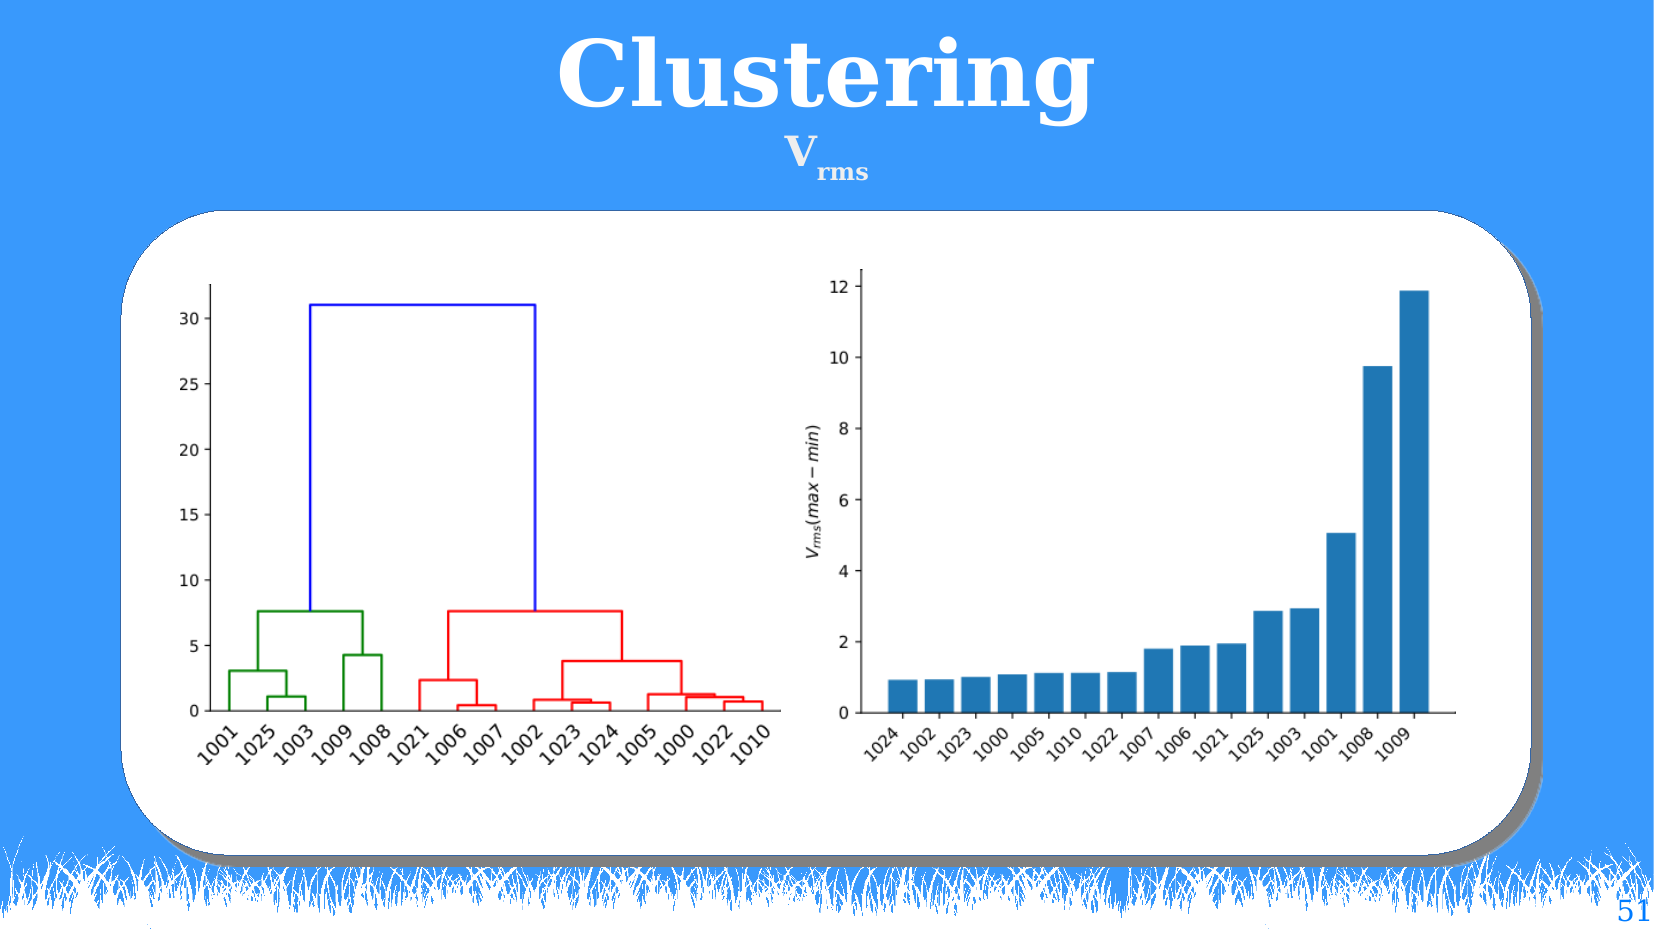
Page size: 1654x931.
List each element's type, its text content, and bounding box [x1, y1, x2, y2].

title Clustering Vrms [82, 19, 1571, 187]
picture [0, 0, 1654, 931]
text_box [120, 210, 1532, 856]
